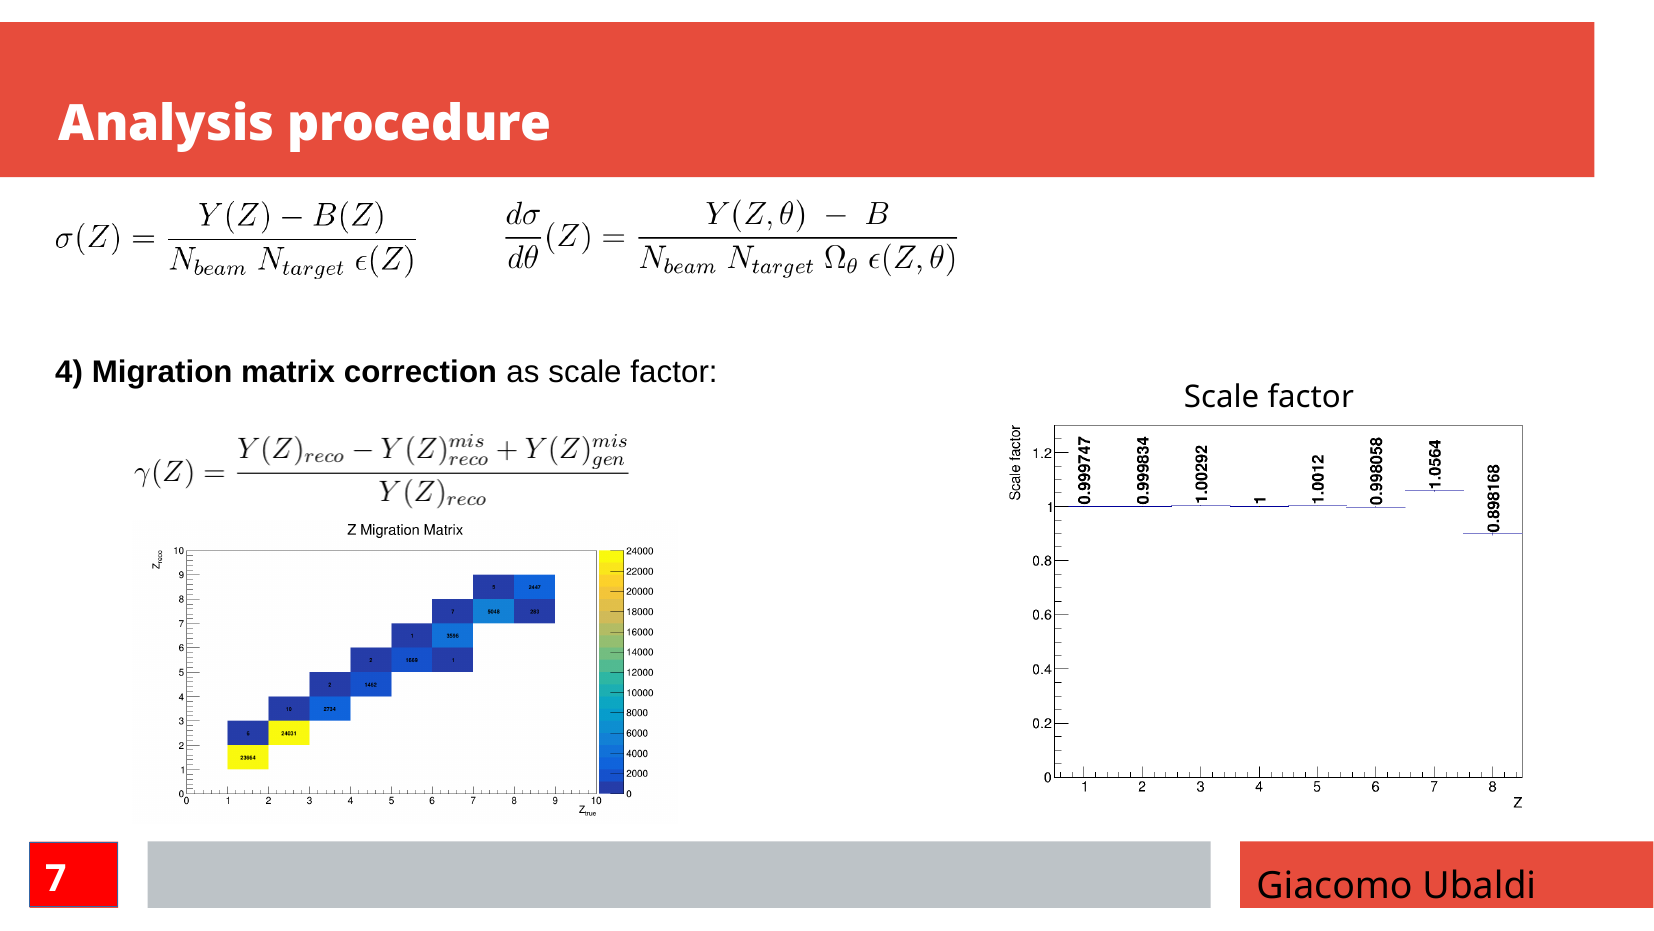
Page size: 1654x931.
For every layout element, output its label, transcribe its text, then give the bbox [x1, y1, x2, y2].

title Analysis procedure [59, 44, 1595, 156]
text_box Giacomo Ubaldi [1241, 850, 1568, 910]
picture [55, 201, 416, 279]
text_box 7 [30, 844, 86, 903]
text_box Scale factor [1169, 366, 1648, 455]
text_box 4) Migration matrix correction as scale factor: [5, 343, 1547, 485]
picture [117, 410, 678, 824]
text_box [29, 842, 118, 907]
picture [488, 182, 980, 292]
picture [996, 381, 1580, 821]
